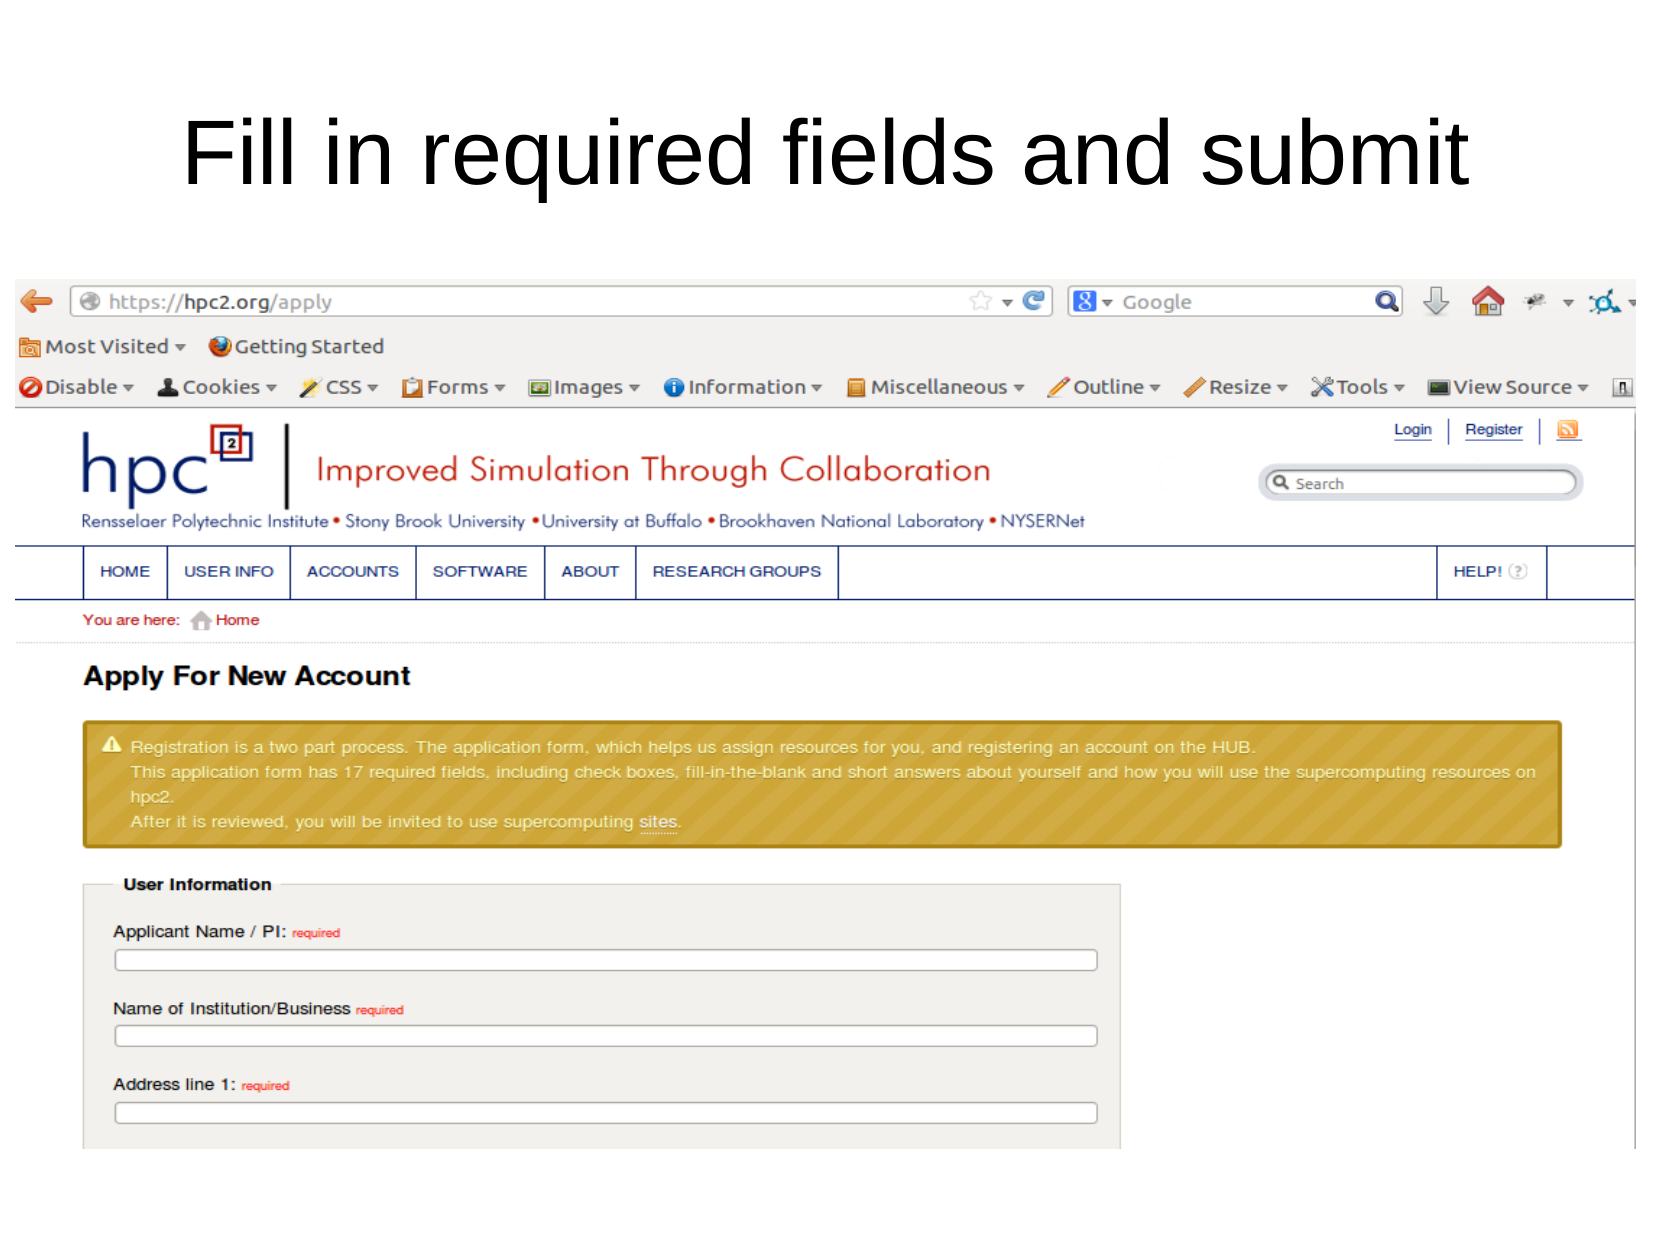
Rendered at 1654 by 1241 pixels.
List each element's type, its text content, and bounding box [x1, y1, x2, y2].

title Fill in required fields and submit [82, 49, 1571, 257]
picture [15, 279, 1636, 1149]
